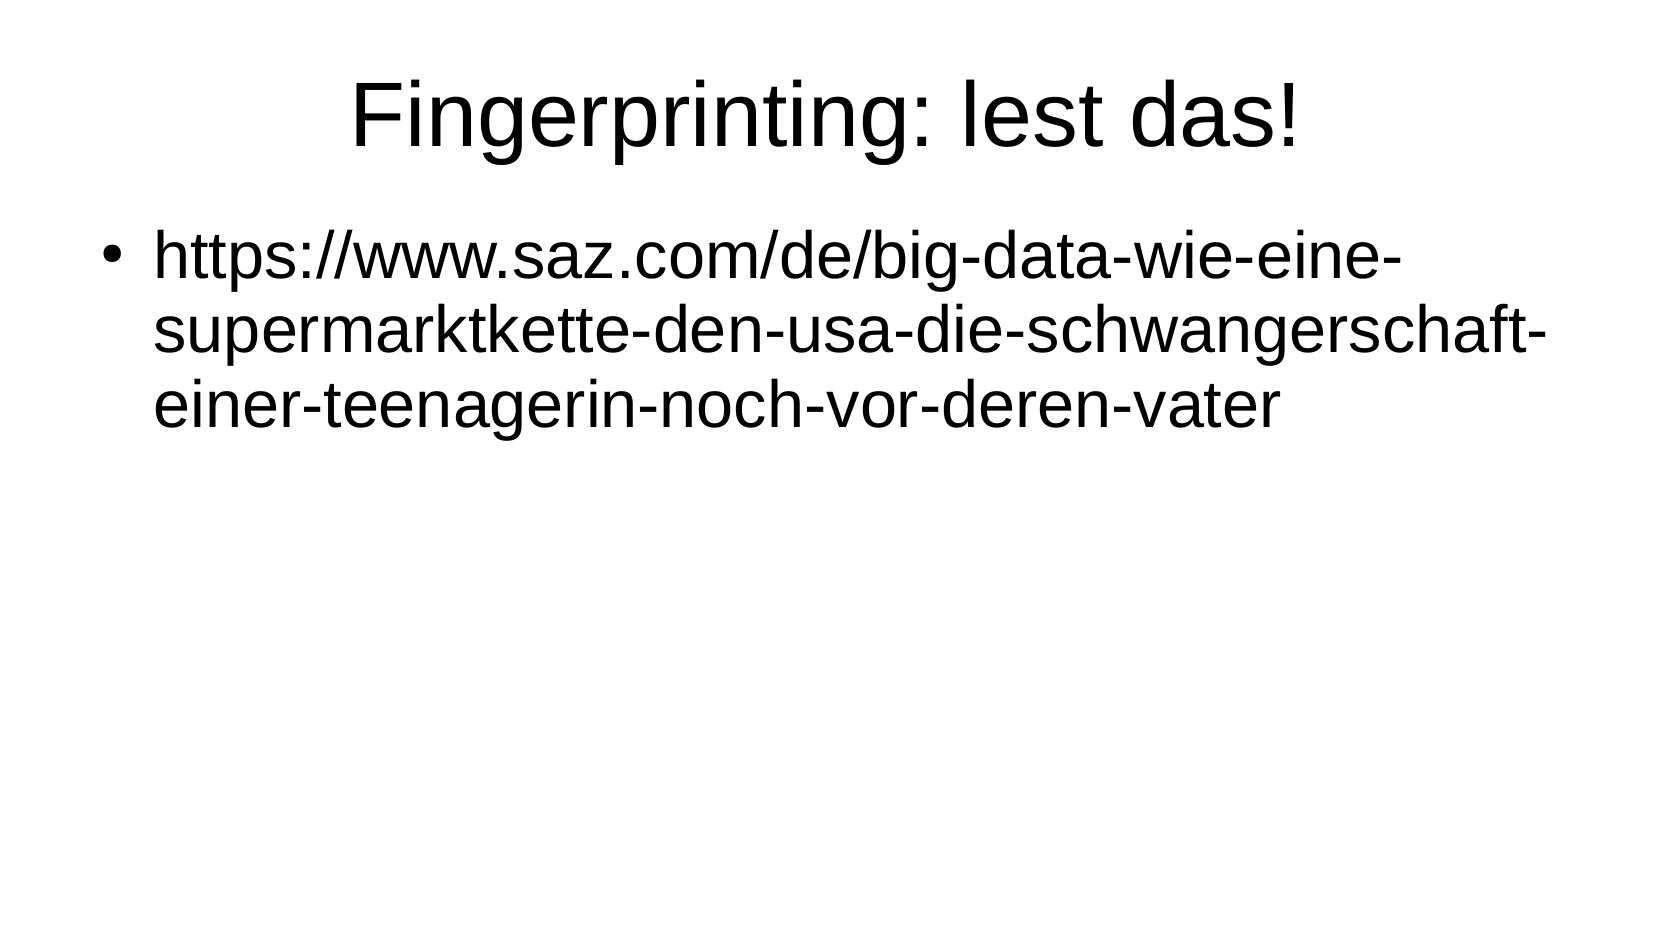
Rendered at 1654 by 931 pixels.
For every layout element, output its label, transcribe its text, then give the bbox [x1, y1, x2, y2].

list https://www.saz.com/de/big-data-wie-eine-supermarktkette-den-usa-die-schwangerschaft-einer-teenagerin-noch-vor-deren-vater [82, 217, 1571, 758]
title Fingerprinting: lest das! [82, 37, 1571, 193]
